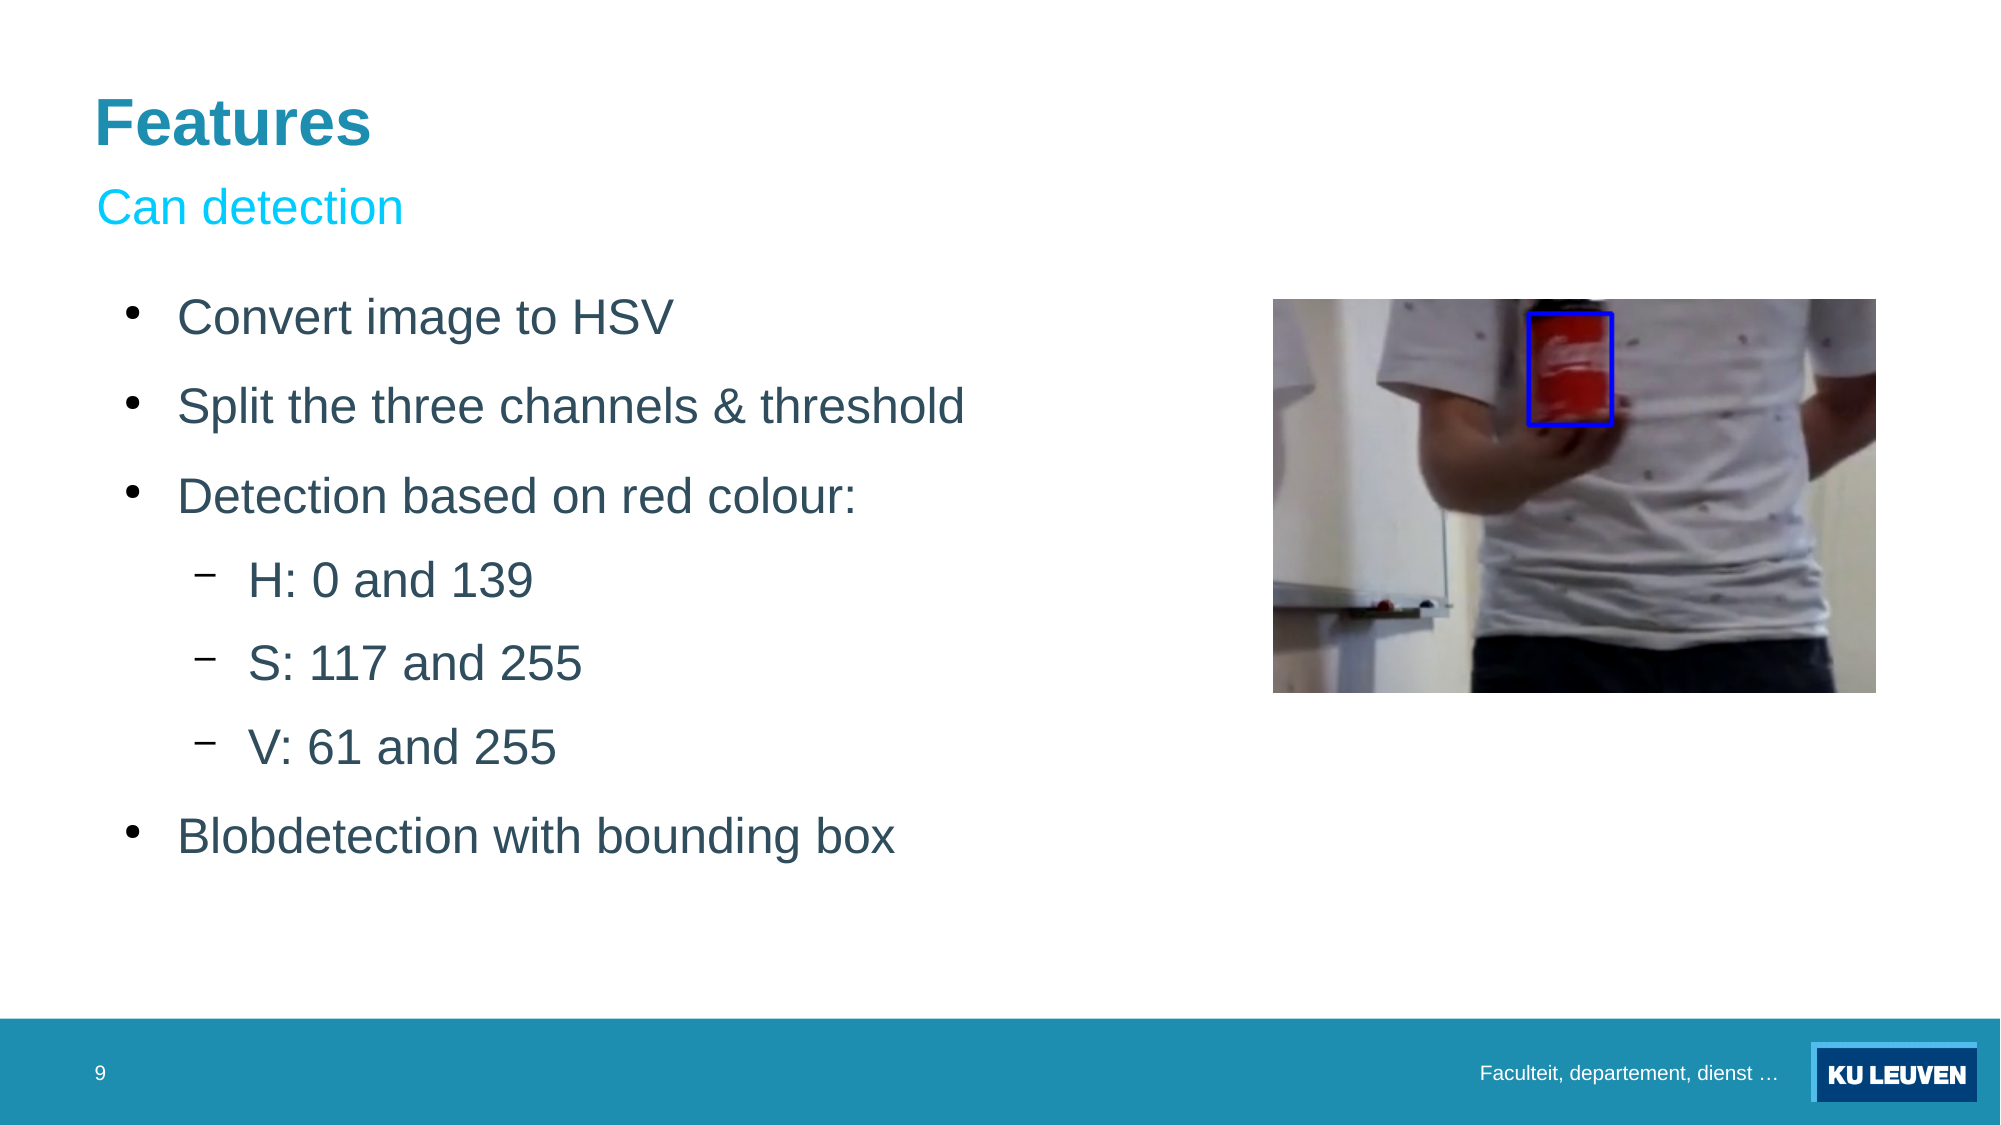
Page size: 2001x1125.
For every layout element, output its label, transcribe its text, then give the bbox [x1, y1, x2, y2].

picture [1811, 1042, 1977, 1102]
list Convert image to HSV Split the three channels & threshold Detection based on red colour: H: 0 and 139 S: 117 and 255 V: 61 and 255 Blobdetection with bounding box [91, 276, 1126, 815]
title Features [94, 49, 1906, 189]
picture [1273, 299, 1876, 693]
text_box Can detection [81, 171, 533, 243]
